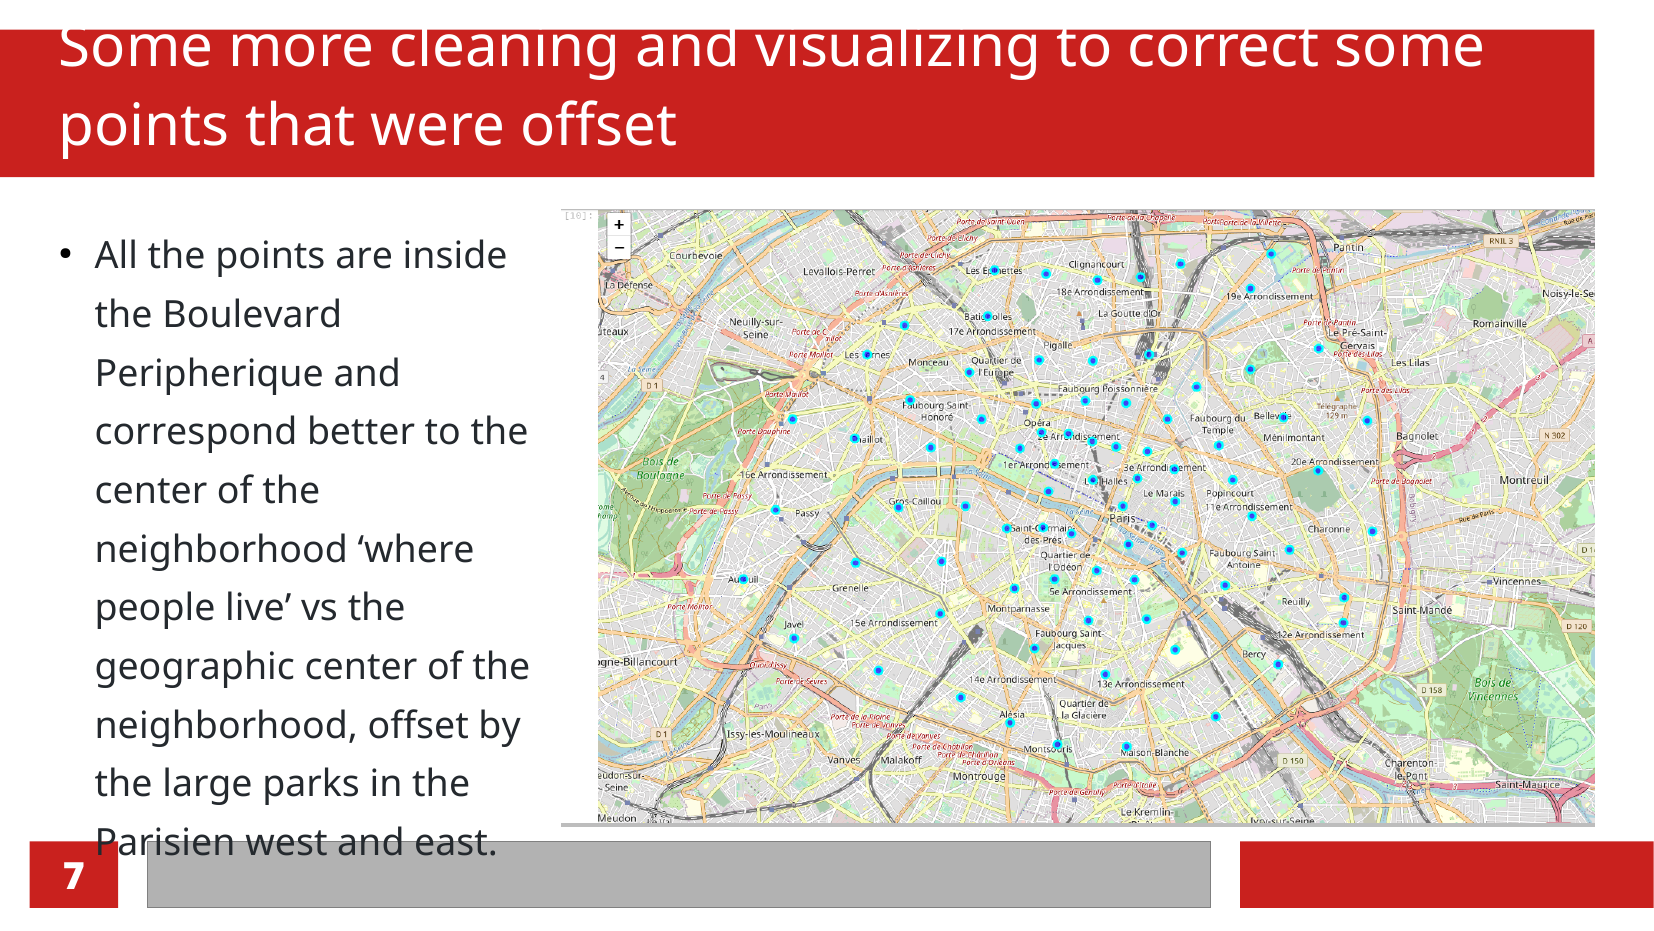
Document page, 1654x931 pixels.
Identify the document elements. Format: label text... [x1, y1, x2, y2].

title Some more cleaning and visualizing to correct some points that were offset [59, 44, 1595, 163]
picture [561, 209, 1595, 827]
list All the points are inside the Boulevard Peripherique and correspond better to the center of the neighborhood ‘where people live’ vs the geographic center of the neighborhood, offset by the large parks in the Parisien west and east. [59, 221, 561, 772]
